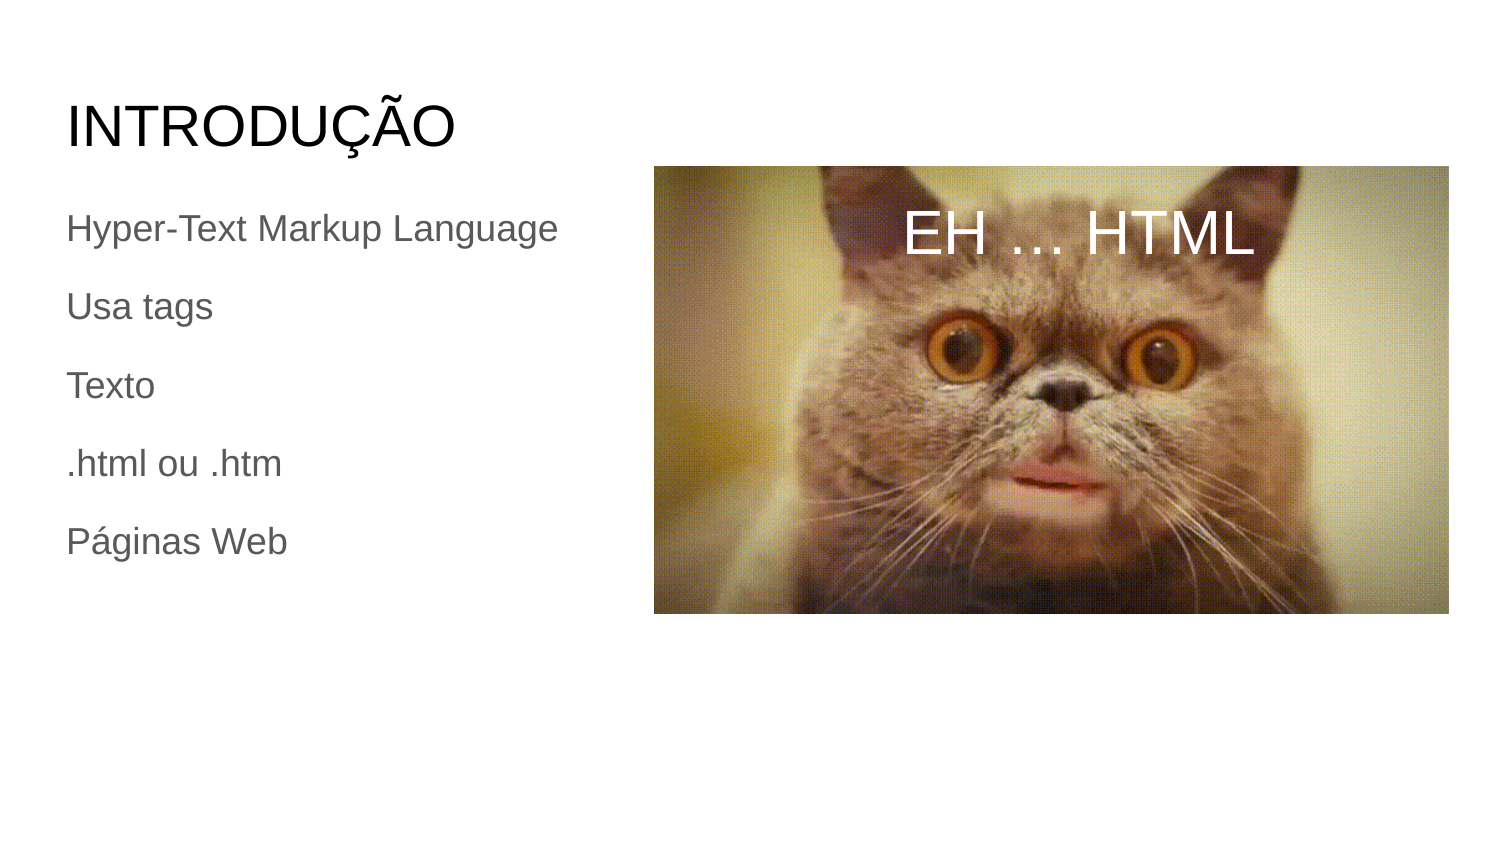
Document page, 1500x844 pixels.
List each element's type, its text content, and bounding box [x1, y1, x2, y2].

text_box EH … HTML [887, 176, 1373, 258]
title INTRODUÇÃO [51, 72, 1449, 167]
picture [654, 166, 1449, 614]
list Hyper-Text Markup Language Usa tags Texto .html ou .htm Páginas Web [51, 189, 1449, 750]
